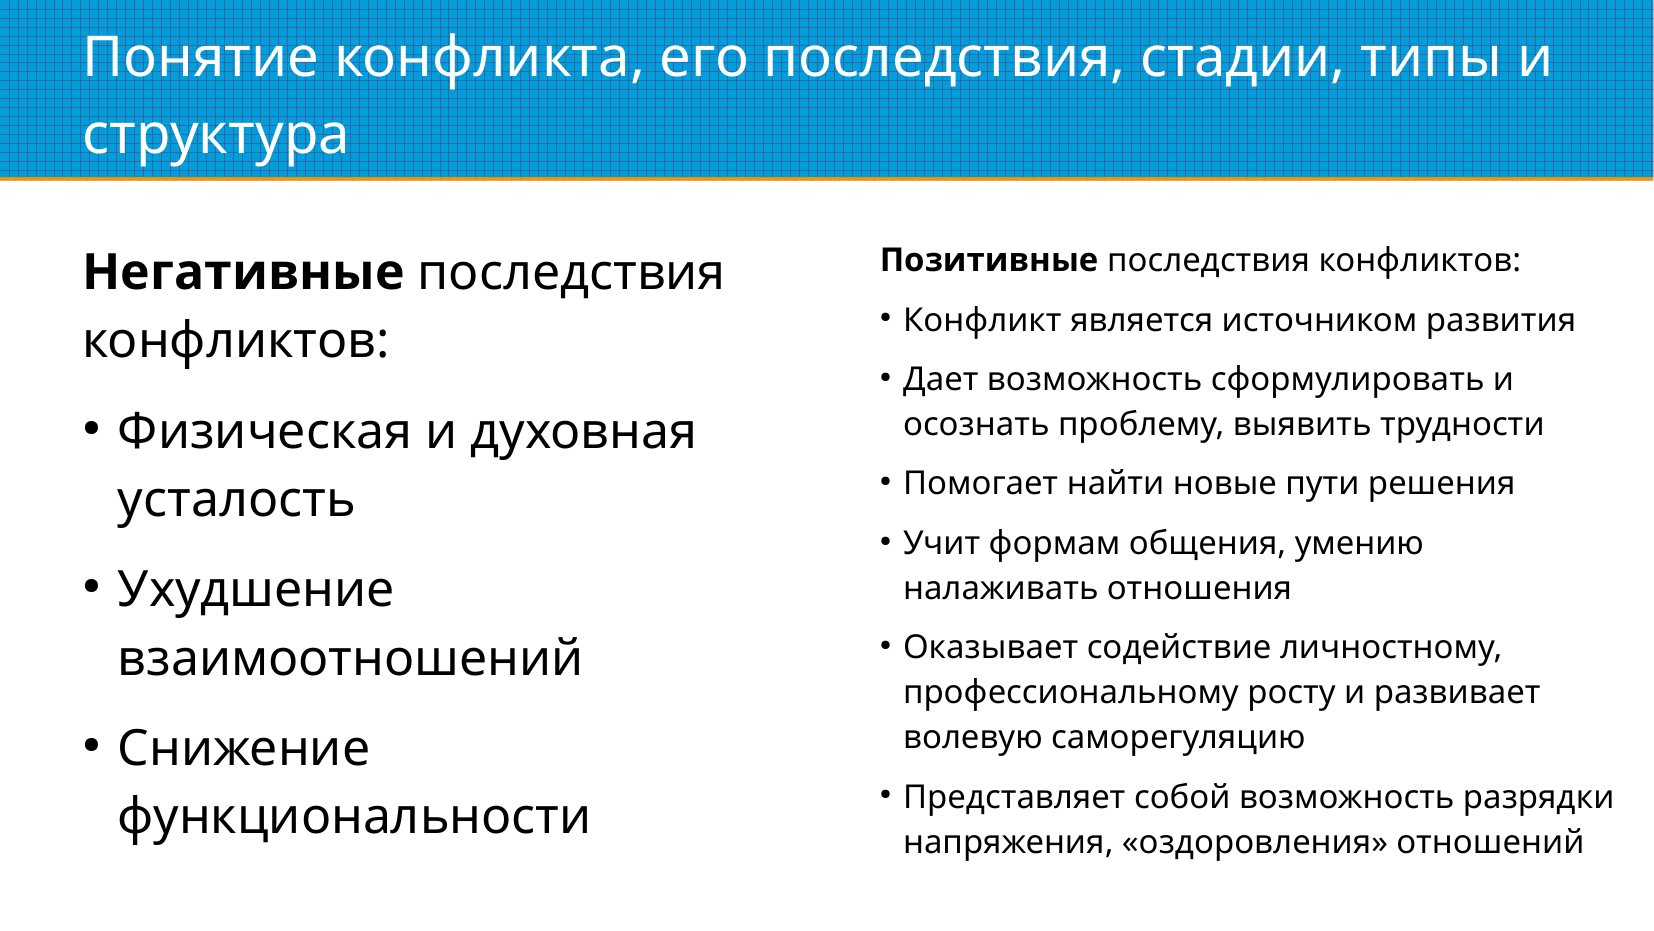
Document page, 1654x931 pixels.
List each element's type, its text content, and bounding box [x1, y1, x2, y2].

list Негативные последствия конфликтов: Физическая и духовная усталость Ухудшение взаимоотношений Снижение функциональности [82, 236, 827, 886]
list Позитивные последствия конфликтов: Конфликт является источником развития Дает возможность сформулировать и осознать проблему, выявить трудности Помогает найти новые пути решения Учит формам общения, умению налаживать отношения Оказывает содействие личностному, профессиональному росту и развивает волевую саморегуляцию Представляет собой возможность разрядки напряжения, «оздоровления» отношений [879, 236, 1625, 886]
title Понятие конфликта, его последствия, стадии, типы и структура [82, 14, 1571, 171]
